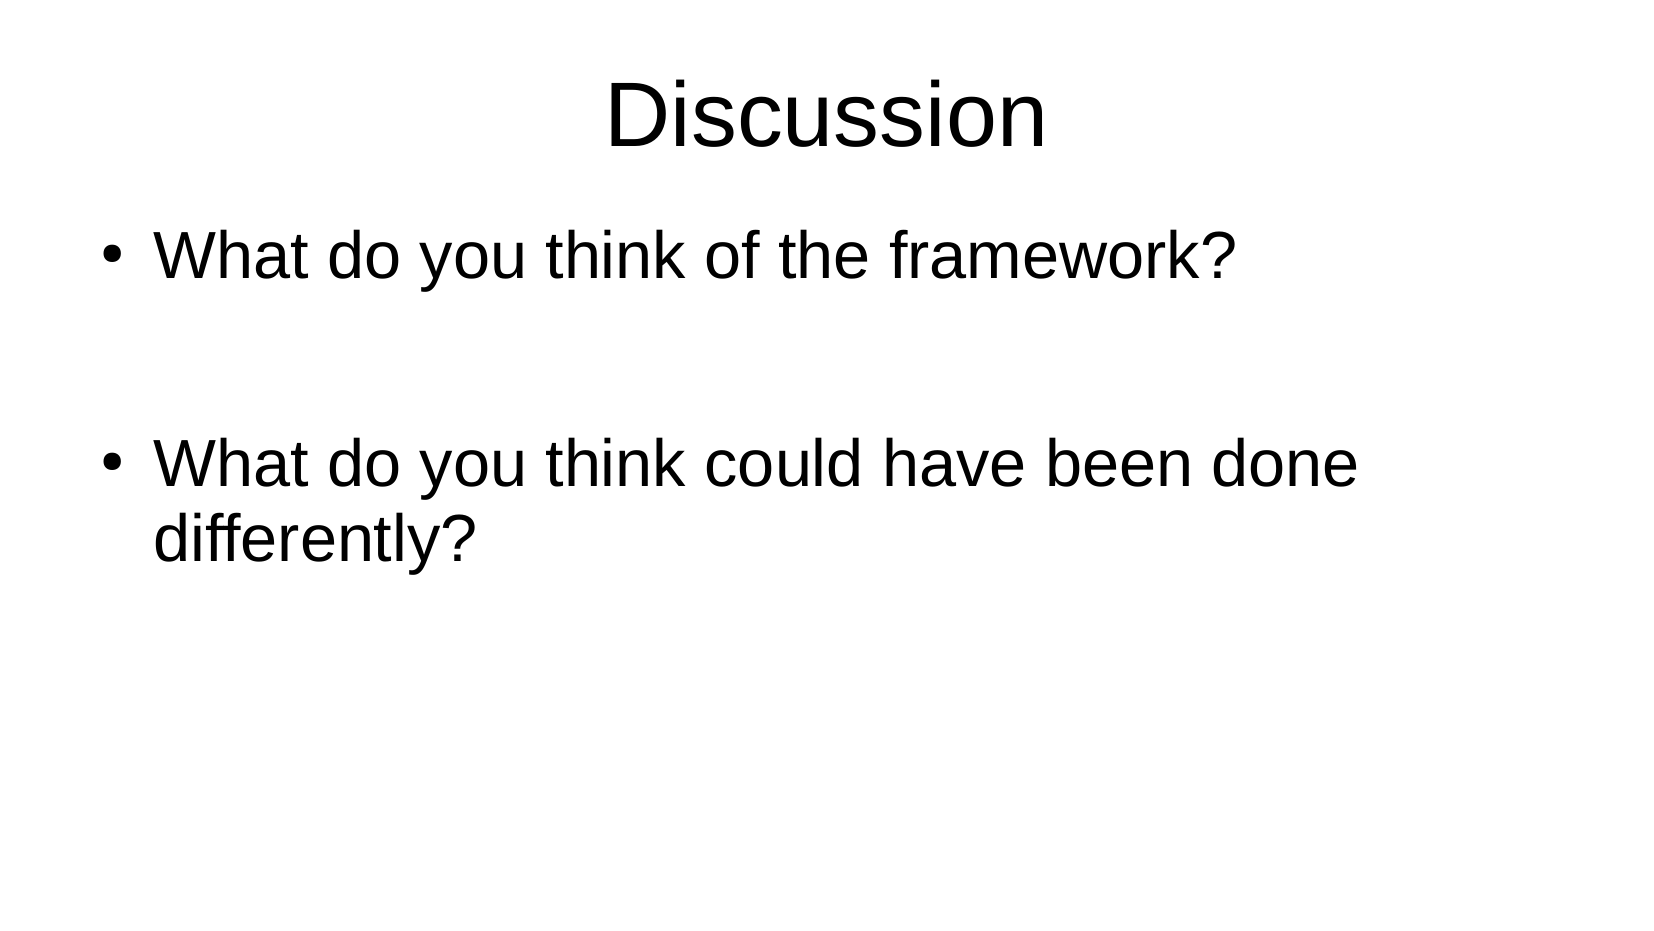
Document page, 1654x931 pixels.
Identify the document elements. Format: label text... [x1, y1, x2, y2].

title Discussion [82, 37, 1571, 193]
list What do you think of the framework? What do you think could have been done differently? [82, 217, 1571, 758]
